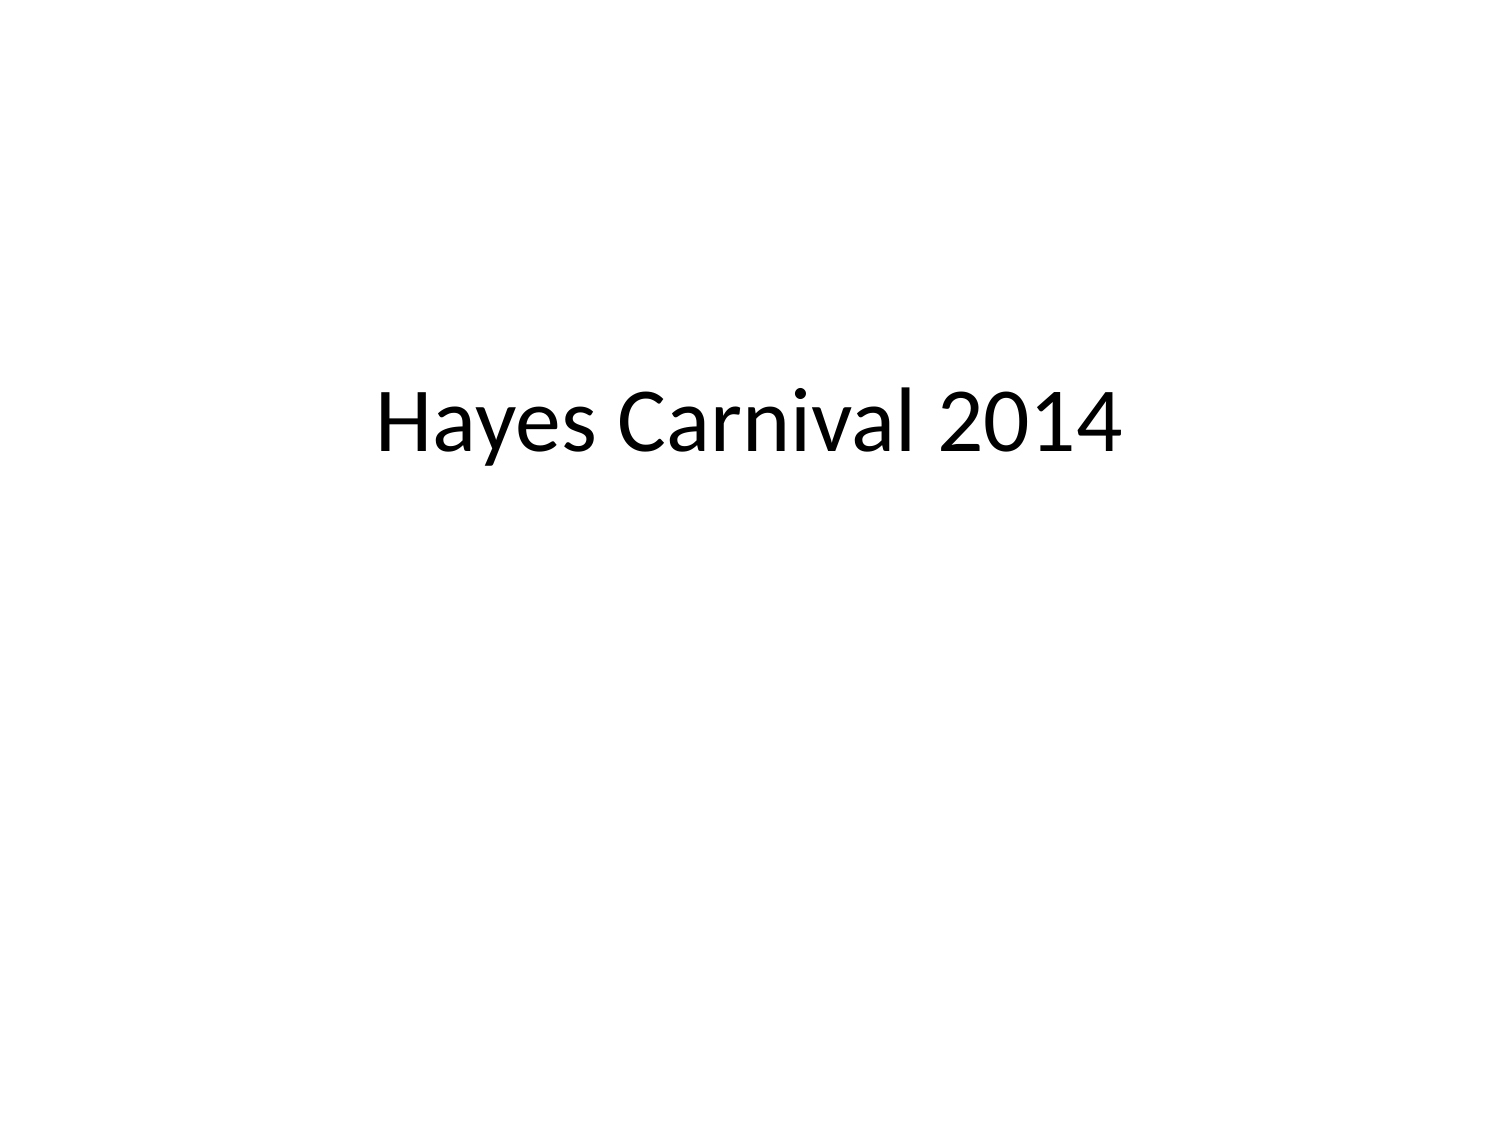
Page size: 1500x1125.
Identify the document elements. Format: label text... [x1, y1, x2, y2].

title Hayes Carnival 2014 [112, 349, 1388, 591]
